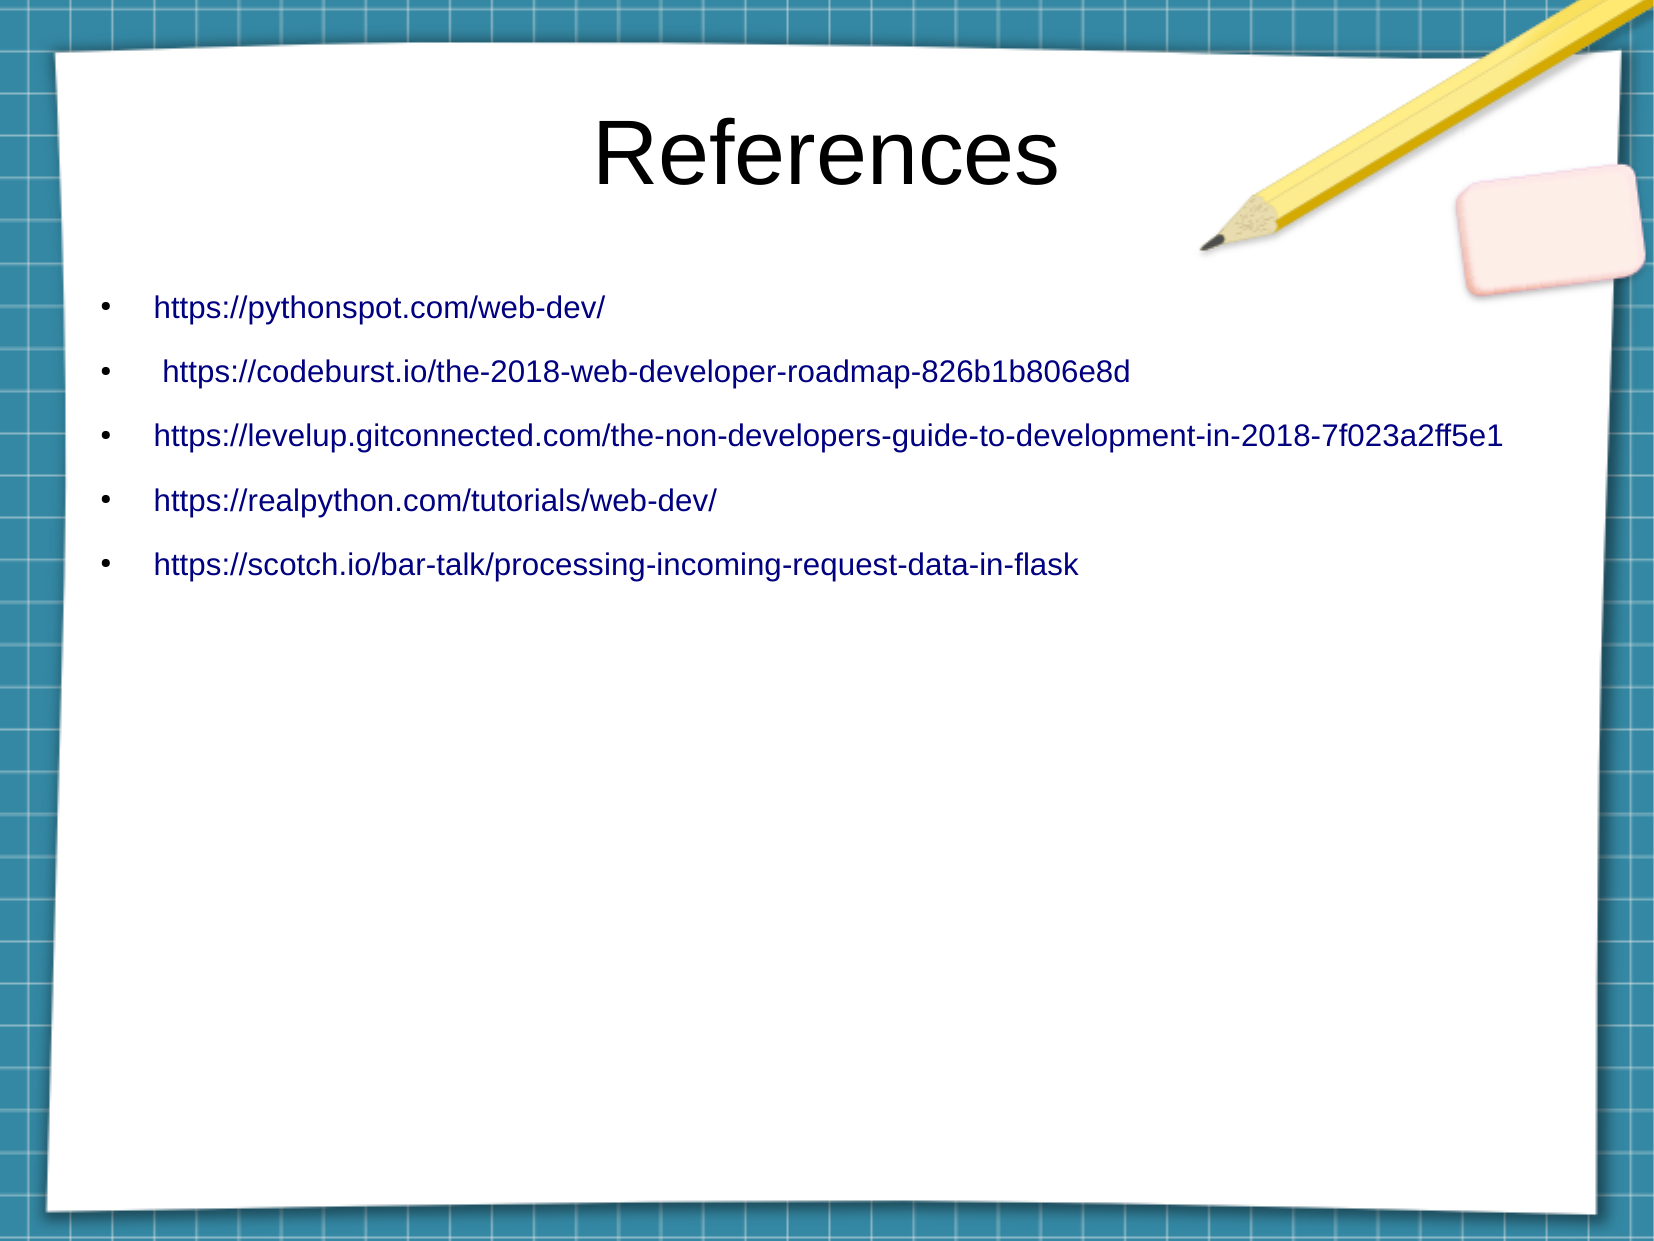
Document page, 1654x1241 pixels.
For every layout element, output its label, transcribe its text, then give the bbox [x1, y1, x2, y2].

title References [82, 49, 1571, 257]
list https://pythonspot.com/web-dev/ https://codeburst.io/the-2018-web-developer-roadmap-826b1b806e8d https://levelup.gitconnected.com/the-non-developers-guide-to-development-in-2018-7f023a2ff5e1 https://realpython.com/tutorials/web-dev/ https://scotch.io/bar-talk/processing-incoming-request-data-in-flask [82, 290, 1571, 1010]
picture [0, 0, 1654, 1241]
